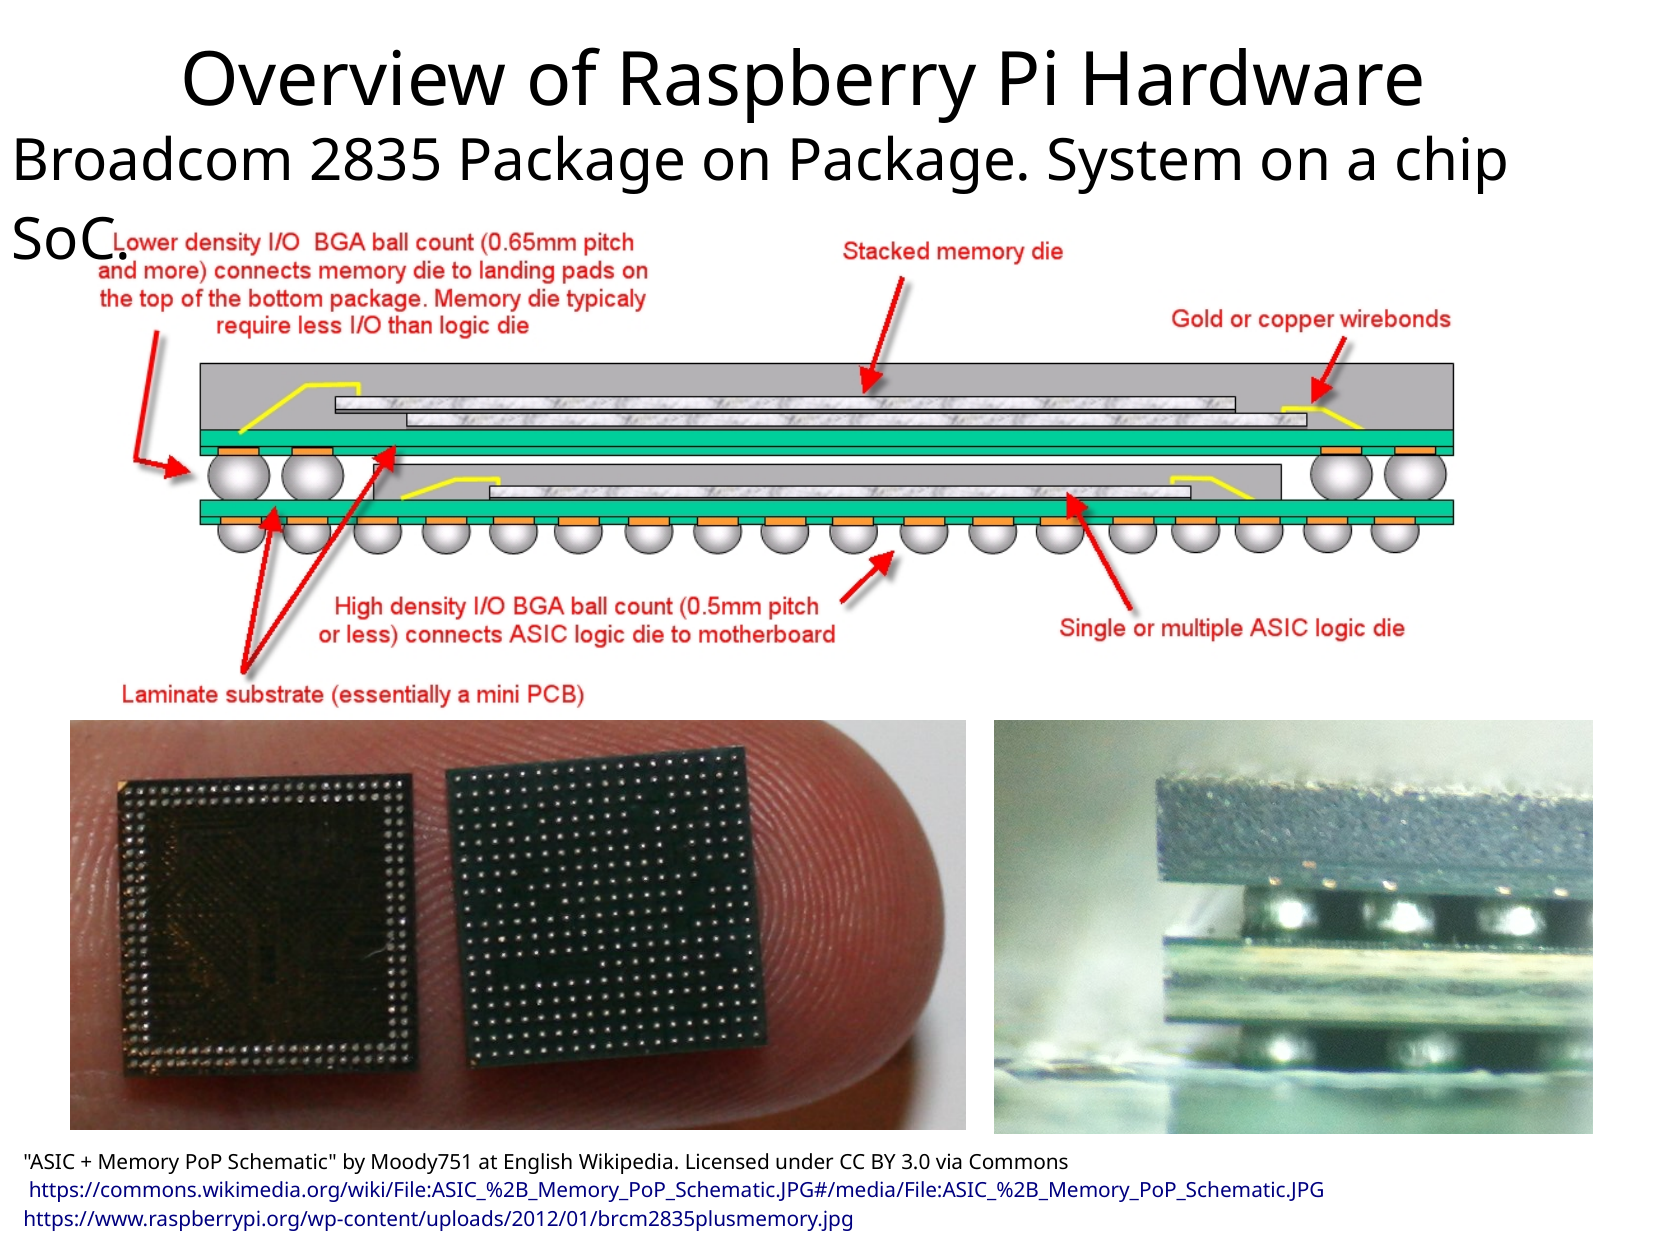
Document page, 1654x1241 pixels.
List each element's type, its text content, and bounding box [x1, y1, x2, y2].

subtitle Broadcom 2835 Package on Package. System on a chip SoC. [11, 117, 1642, 201]
title Overview of Raspberry Pi Hardware [59, 35, 1548, 117]
picture [57, 231, 70, 255]
text_box "ASIC + Memory PoP Schematic" by Moody751 at English Wikipedia. Licensed under CC BY 3.0 via Commons https://commons.wikimedia.org/wiki/File:ASIC_%2B_Memory_PoP_Schematic.JPG#/media/File:ASIC_%2B_Memory_PoP_Schematic.JPG https://www.raspberrypi.org/wp-content/uploads/2012/01/brcm2835plusmemory.jpg [8, 1139, 1642, 1241]
picture [57, 201, 1597, 1134]
